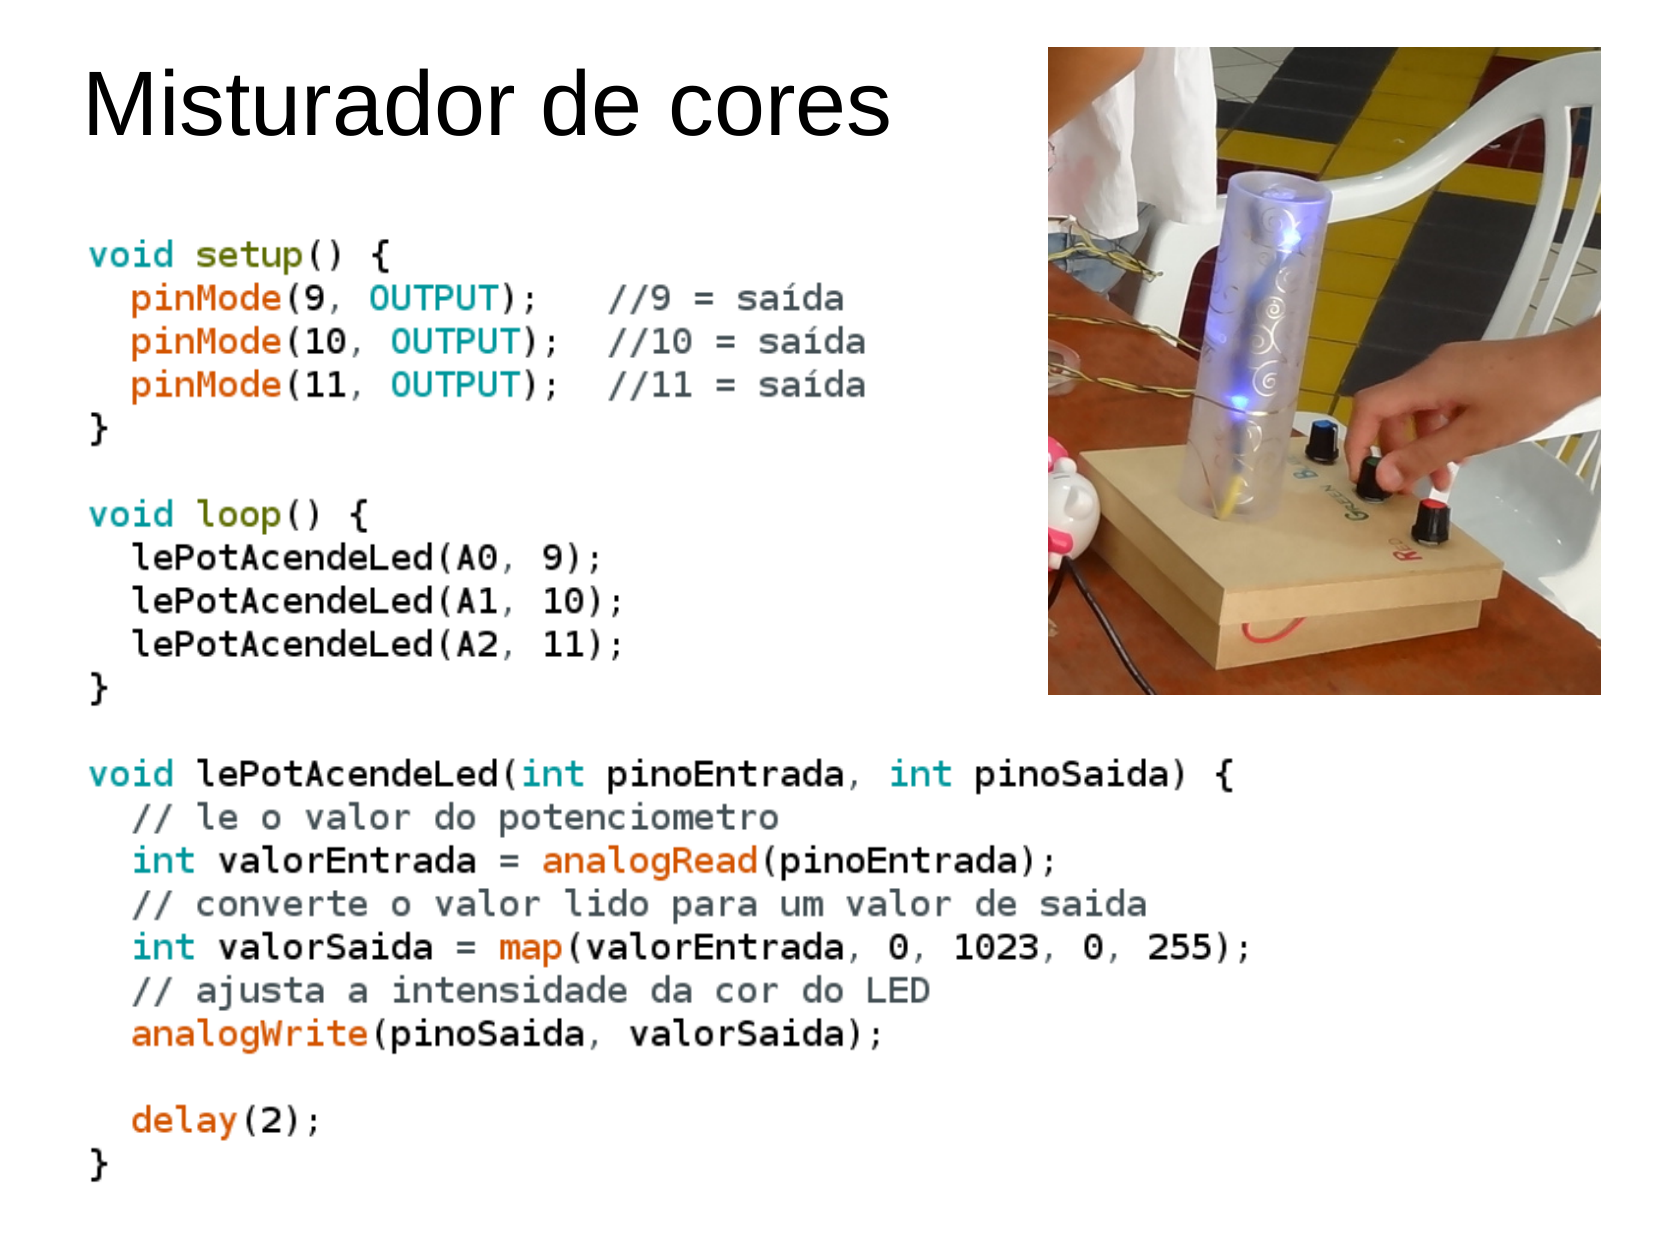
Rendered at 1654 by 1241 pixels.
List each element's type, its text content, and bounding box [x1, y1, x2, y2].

picture [82, 47, 1601, 1188]
title Misturador de cores [82, 0, 1571, 208]
